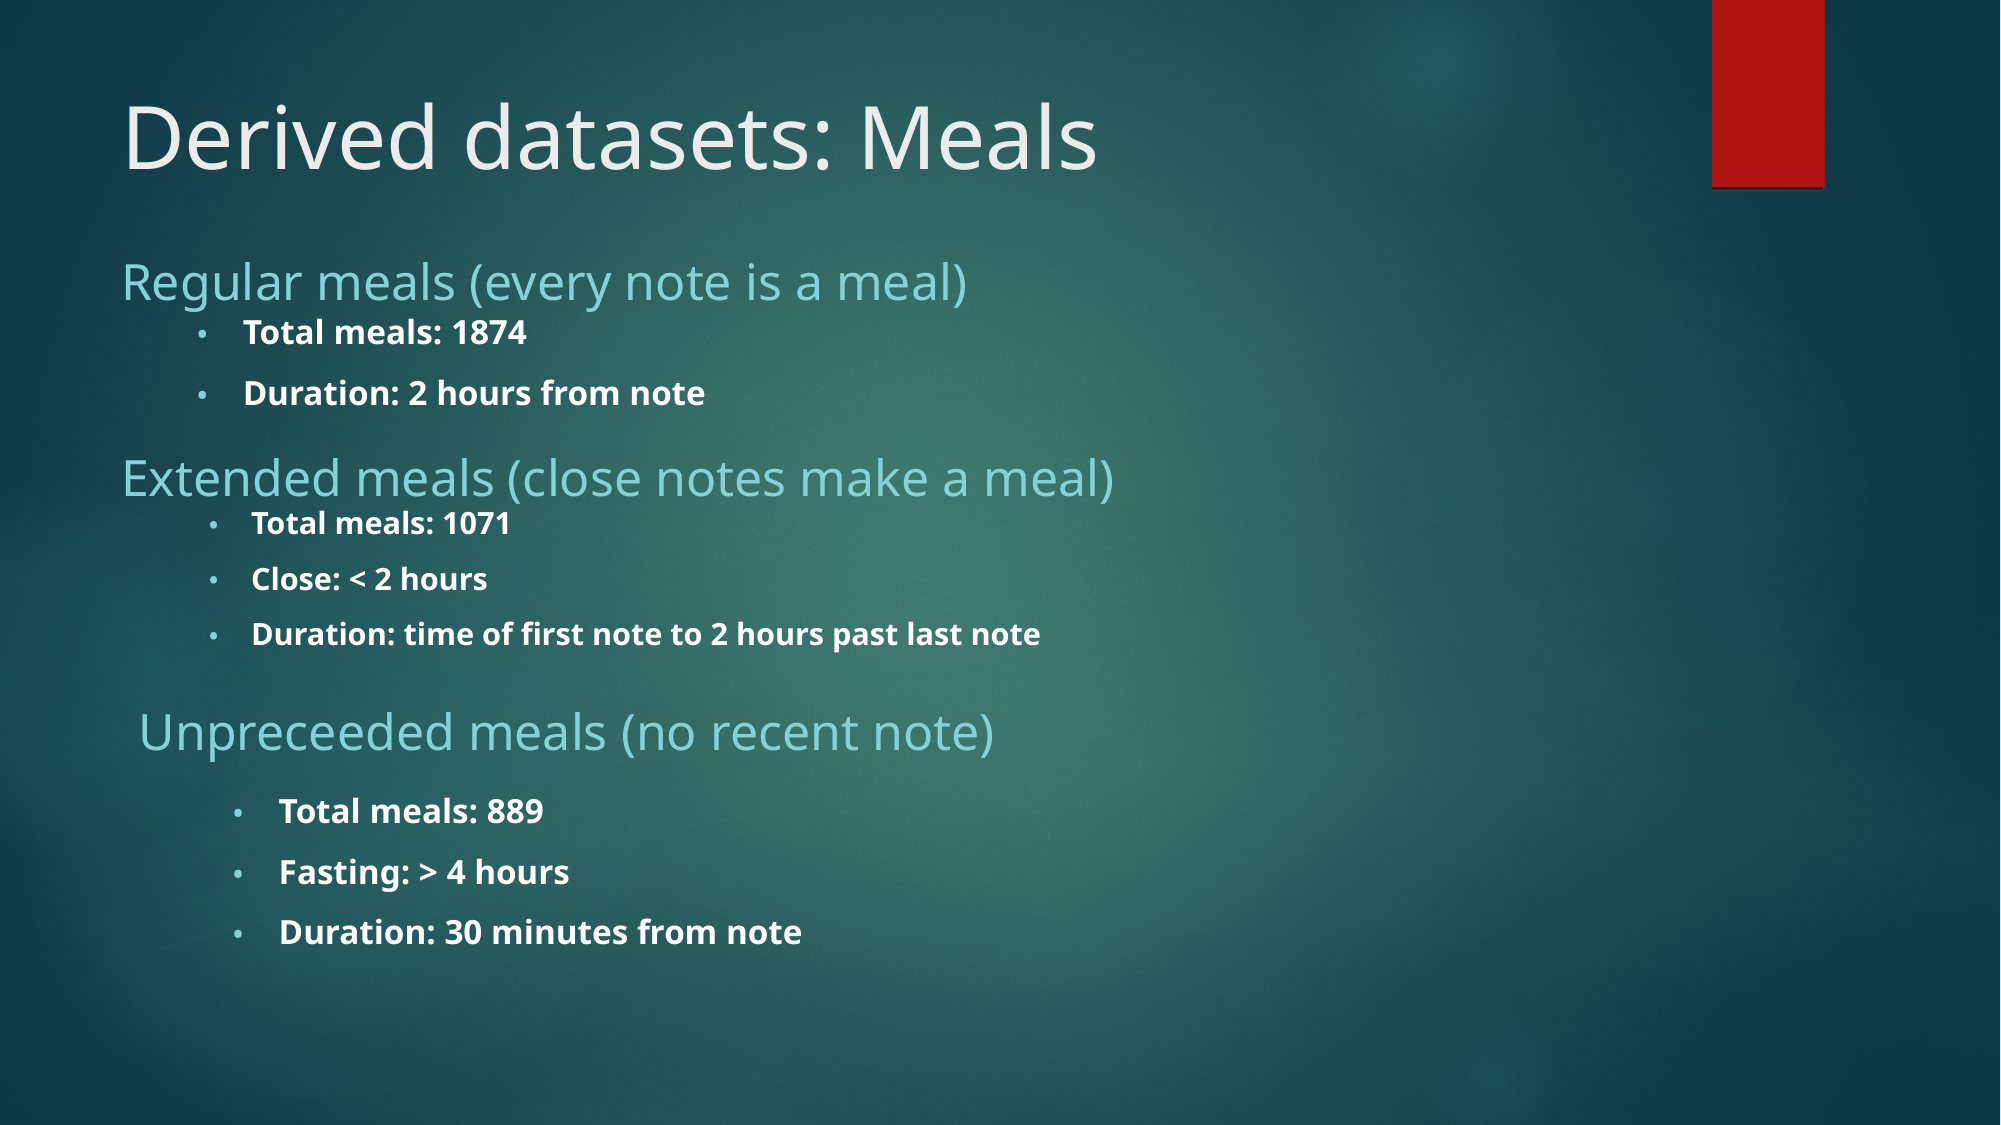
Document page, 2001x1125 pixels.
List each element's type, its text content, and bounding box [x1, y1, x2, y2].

list Regular meals (every note is a meal) [106, 223, 1101, 318]
title Derived datasets: Meals [106, 74, 1649, 304]
picture [0, 0, 2001, 1125]
list Total meals: 1874 Duration: 2 hours from note [106, 304, 1065, 431]
text_box Extended meals (close notes make a meal) [105, 431, 1283, 522]
list Total meals: 889 Fasting: > 4 hours Duration: 30 minutes from note [141, 782, 1101, 980]
list Total meals: 1071 Close: < 2 hours Duration: time of first note to 2 hours past last note [123, 496, 1083, 685]
text_box Unpreceeded meals (no recent note) [123, 685, 1301, 776]
